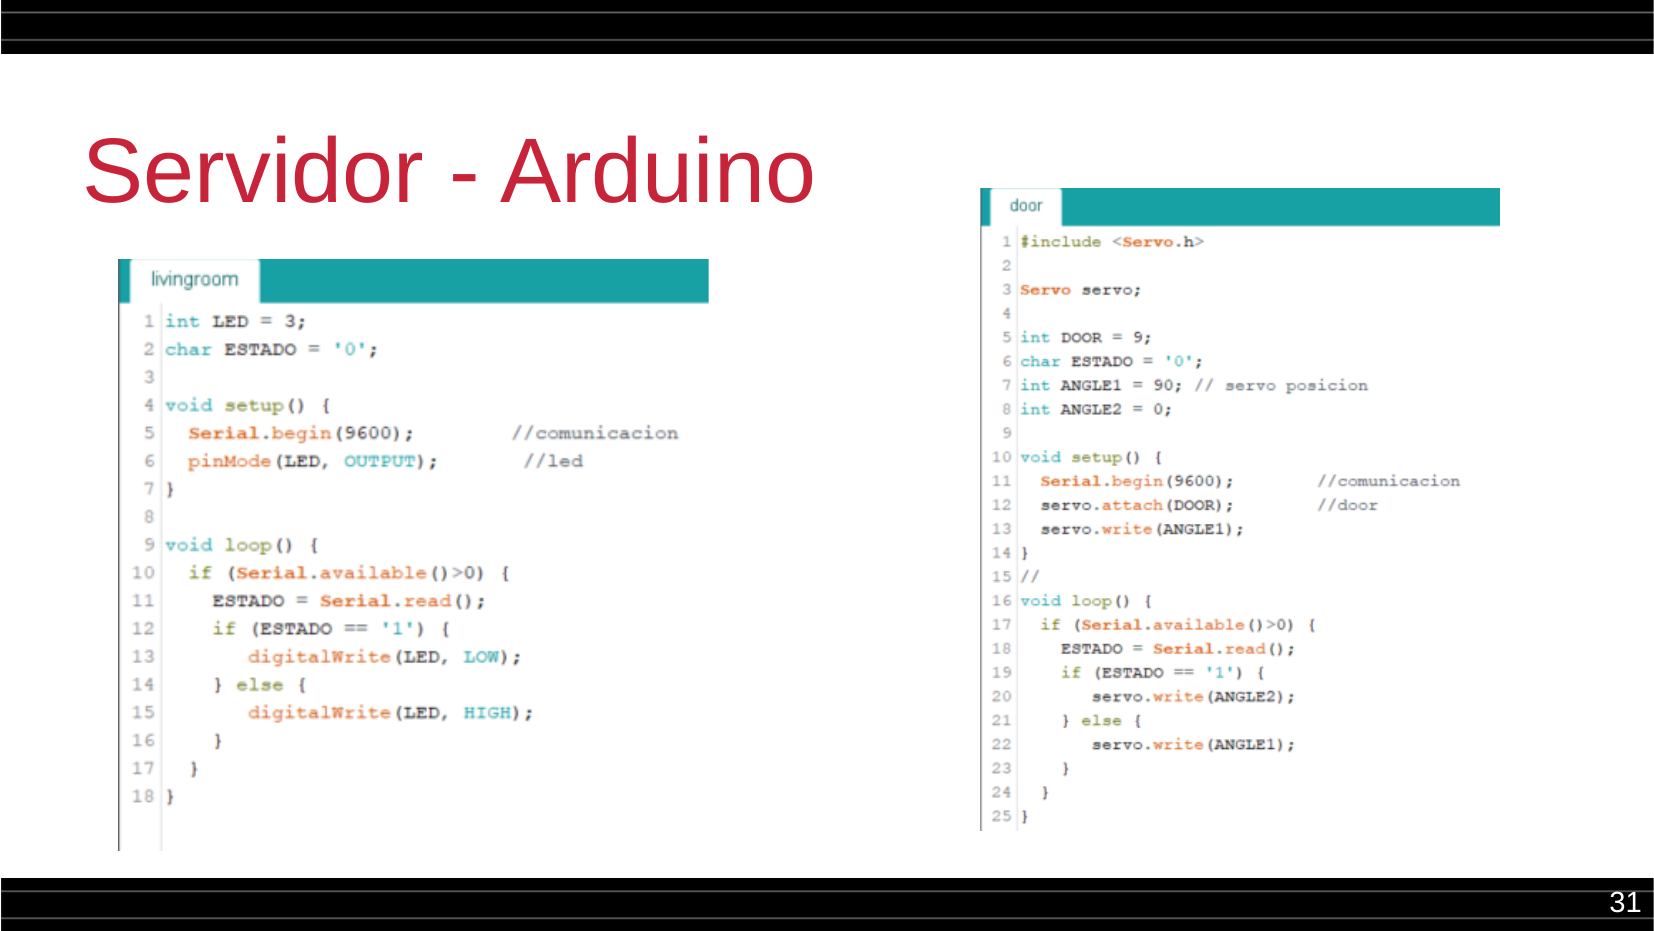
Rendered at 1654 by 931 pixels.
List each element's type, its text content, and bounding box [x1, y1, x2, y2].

picture [118, 259, 709, 851]
picture [1, 878, 1654, 931]
picture [1, 0, 1654, 54]
picture [980, 188, 1501, 831]
title Servidor - Arduino [82, 92, 1571, 249]
